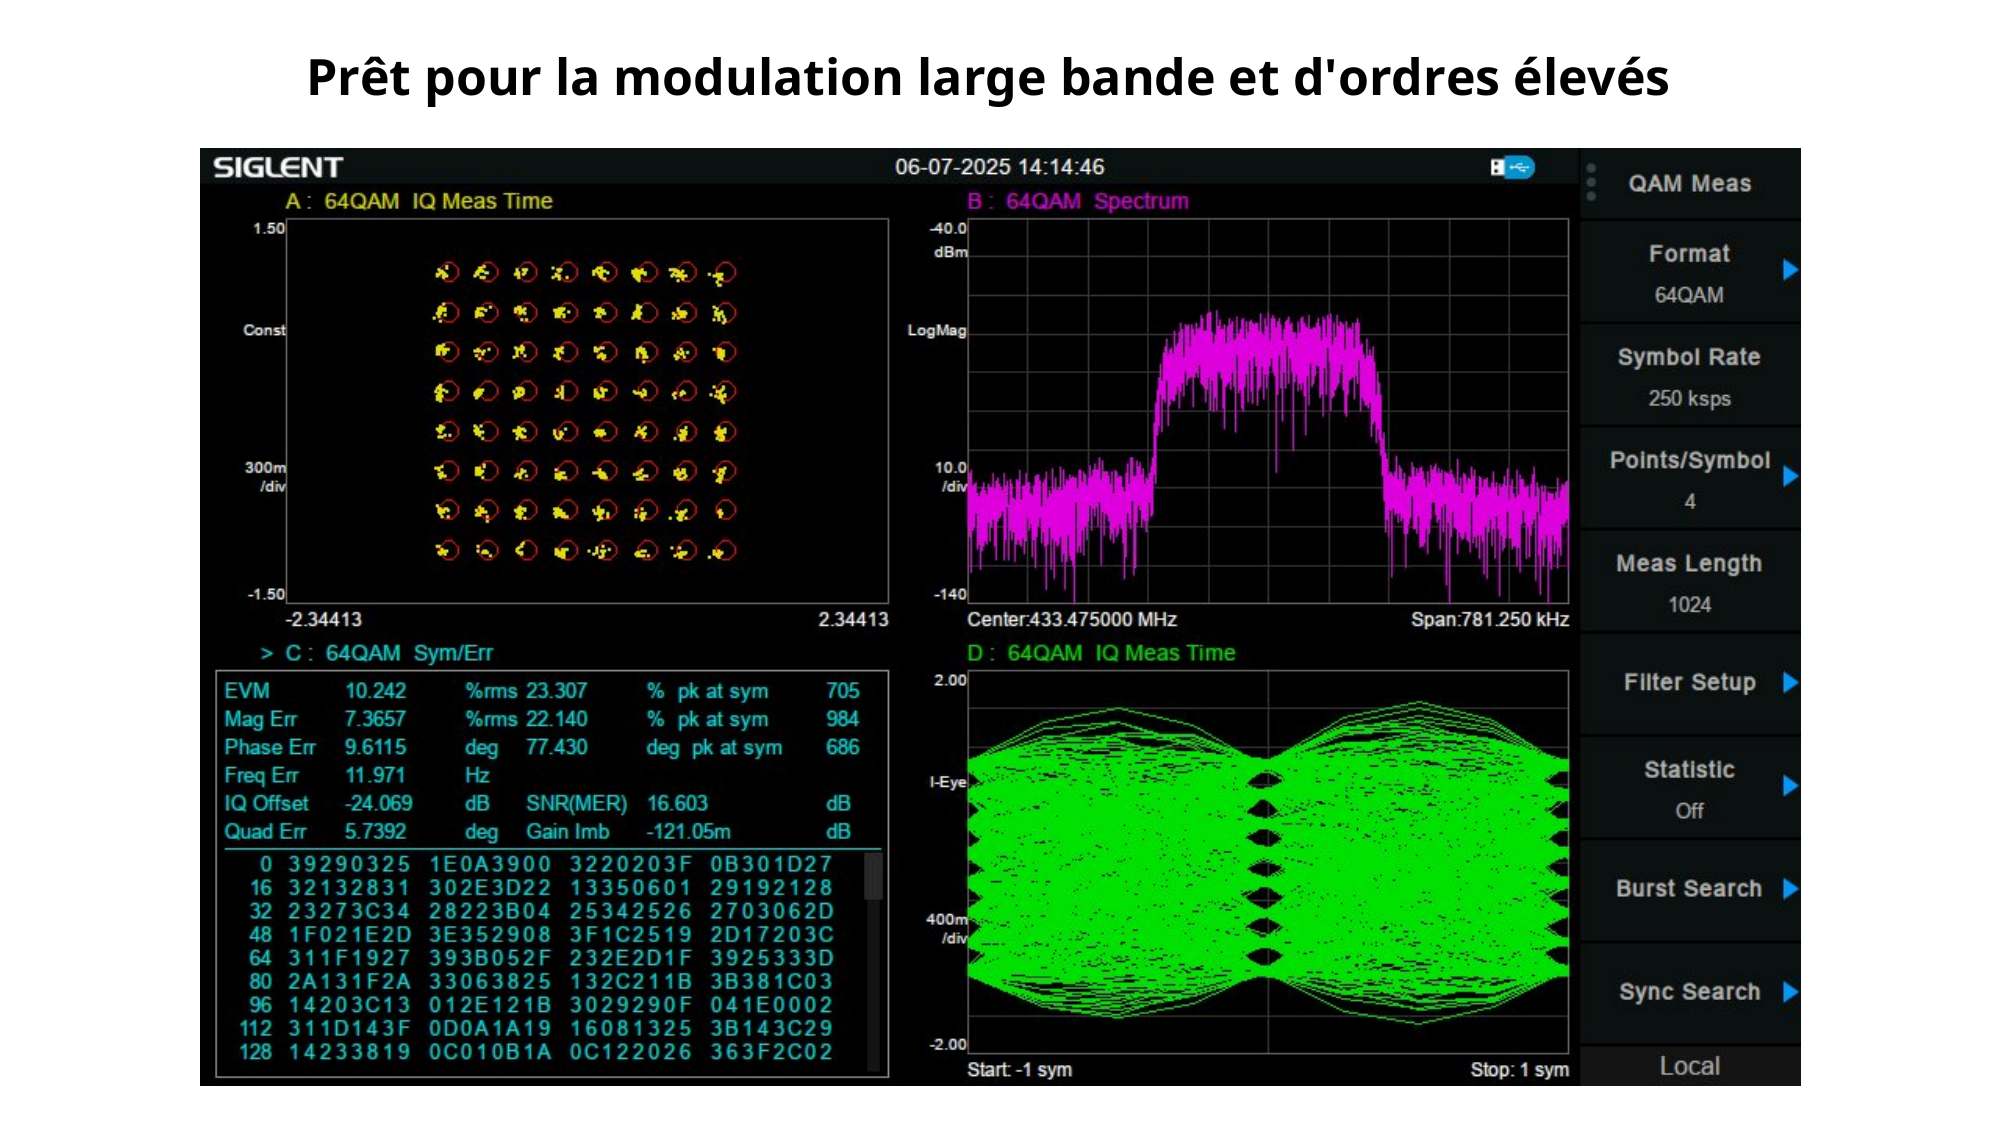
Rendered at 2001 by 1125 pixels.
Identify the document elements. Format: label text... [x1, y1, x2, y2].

text_box Prêt pour la modulation large bande et d'ordres élevés [87, 41, 1891, 836]
picture [200, 148, 1801, 1086]
